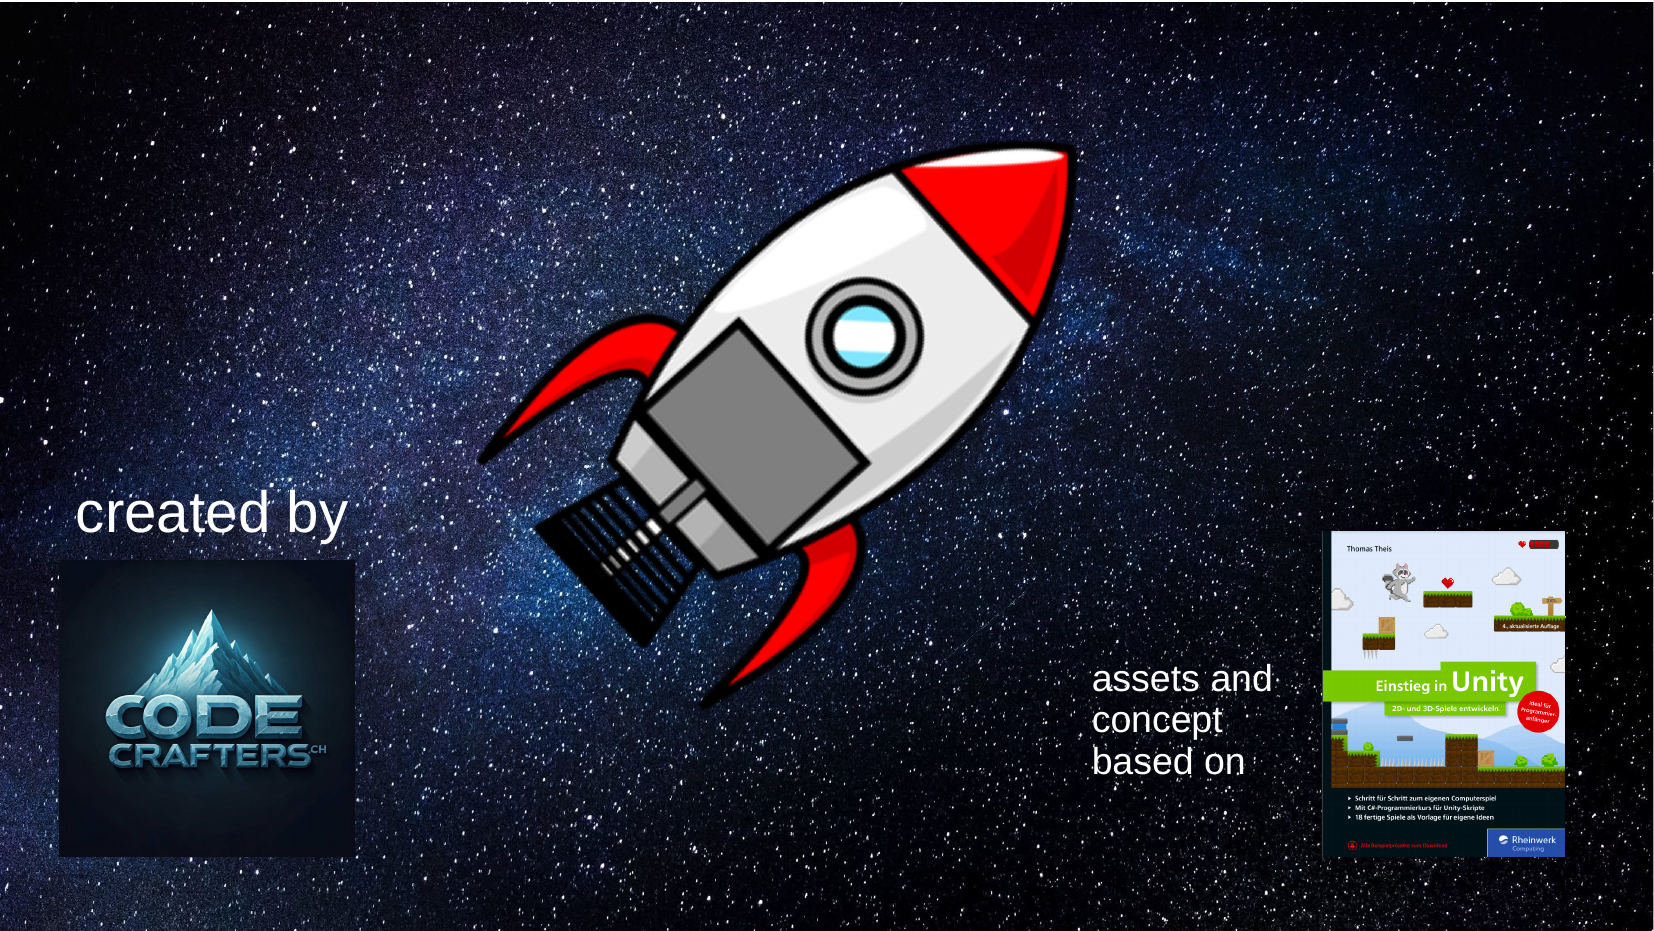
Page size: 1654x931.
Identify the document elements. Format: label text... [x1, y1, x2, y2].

picture [0, 0, 1654, 931]
text_box created by [61, 472, 363, 553]
text_box assets and concept based on [1077, 649, 1300, 796]
